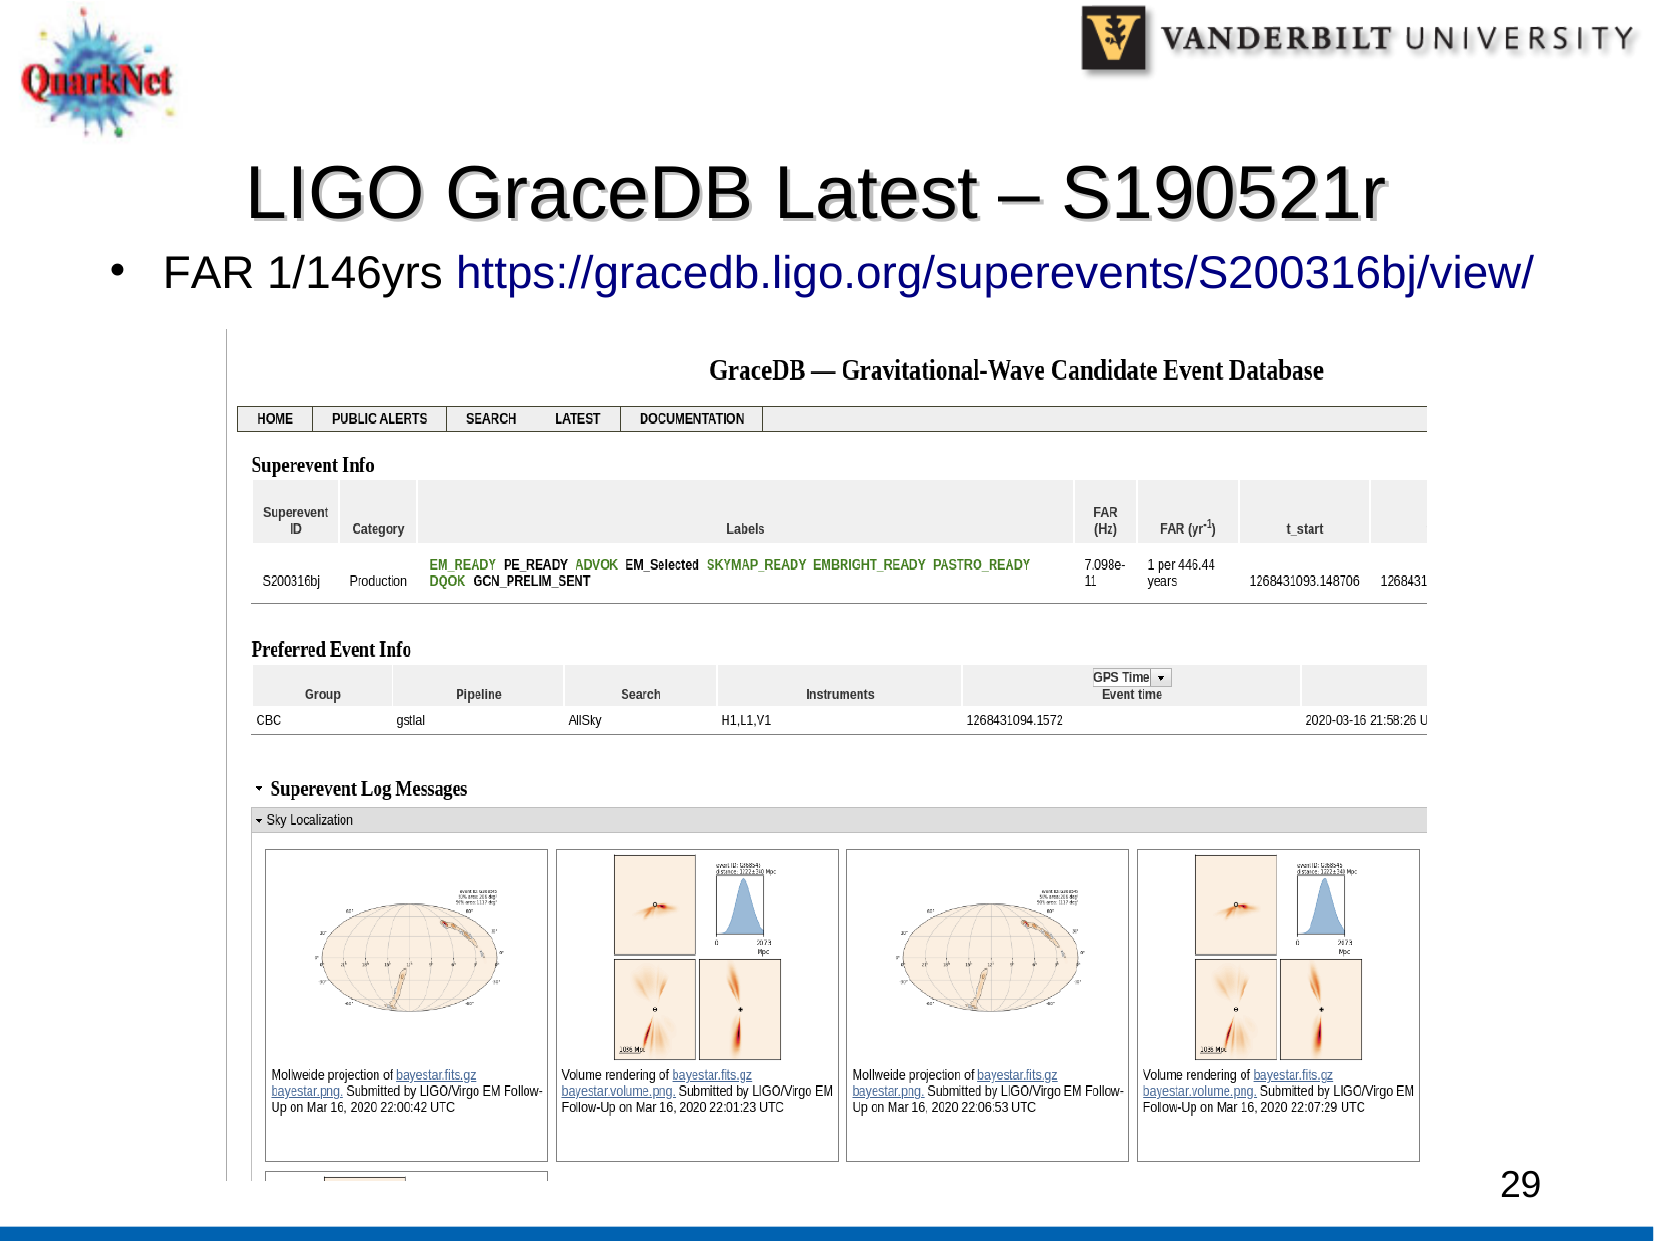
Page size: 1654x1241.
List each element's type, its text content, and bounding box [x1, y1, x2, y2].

list FAR 1/146yrs https://gracedb.ligo.org/superevents/S200316bj/view/ [92, 250, 1561, 386]
picture [4, 1, 188, 152]
picture [1078, 2, 1648, 85]
picture [226, 329, 1427, 1181]
title LIGO GraceDB Latest – S190521r [121, 65, 1533, 250]
